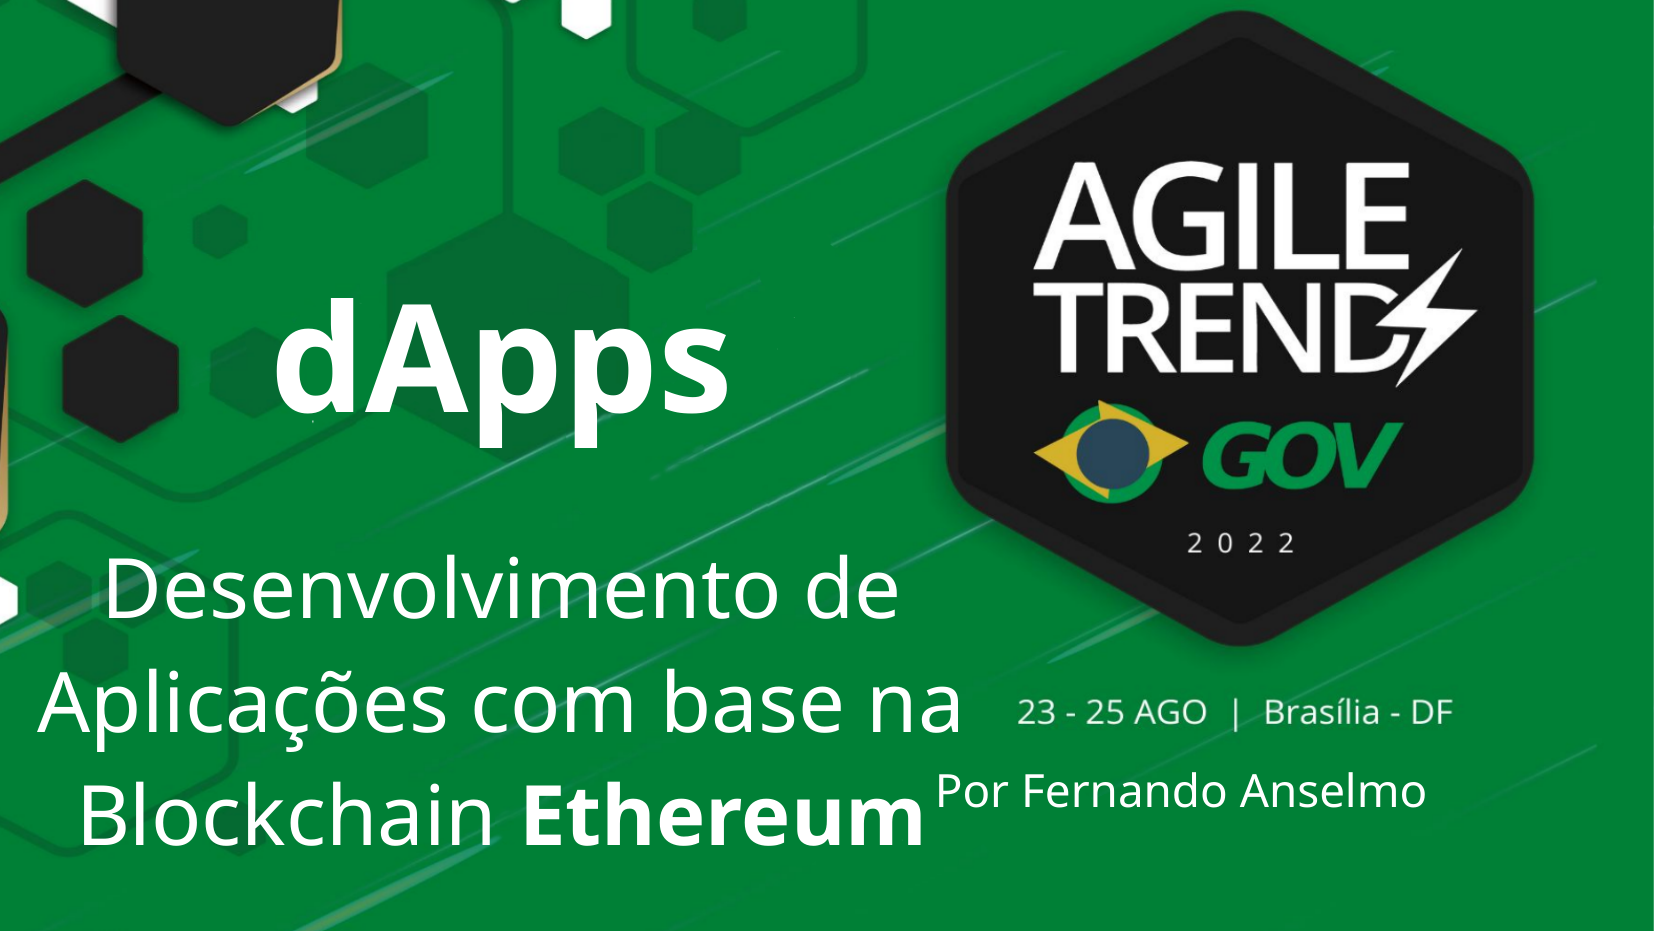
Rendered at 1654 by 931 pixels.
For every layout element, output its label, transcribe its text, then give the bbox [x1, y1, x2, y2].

text_box Por Fernando Anselmo [915, 723, 1447, 857]
title dApps [118, 266, 886, 443]
picture [0, 0, 1654, 931]
subtitle Desenvolvimento de Aplicações com base na Blockchain Ethereum [29, 503, 975, 896]
